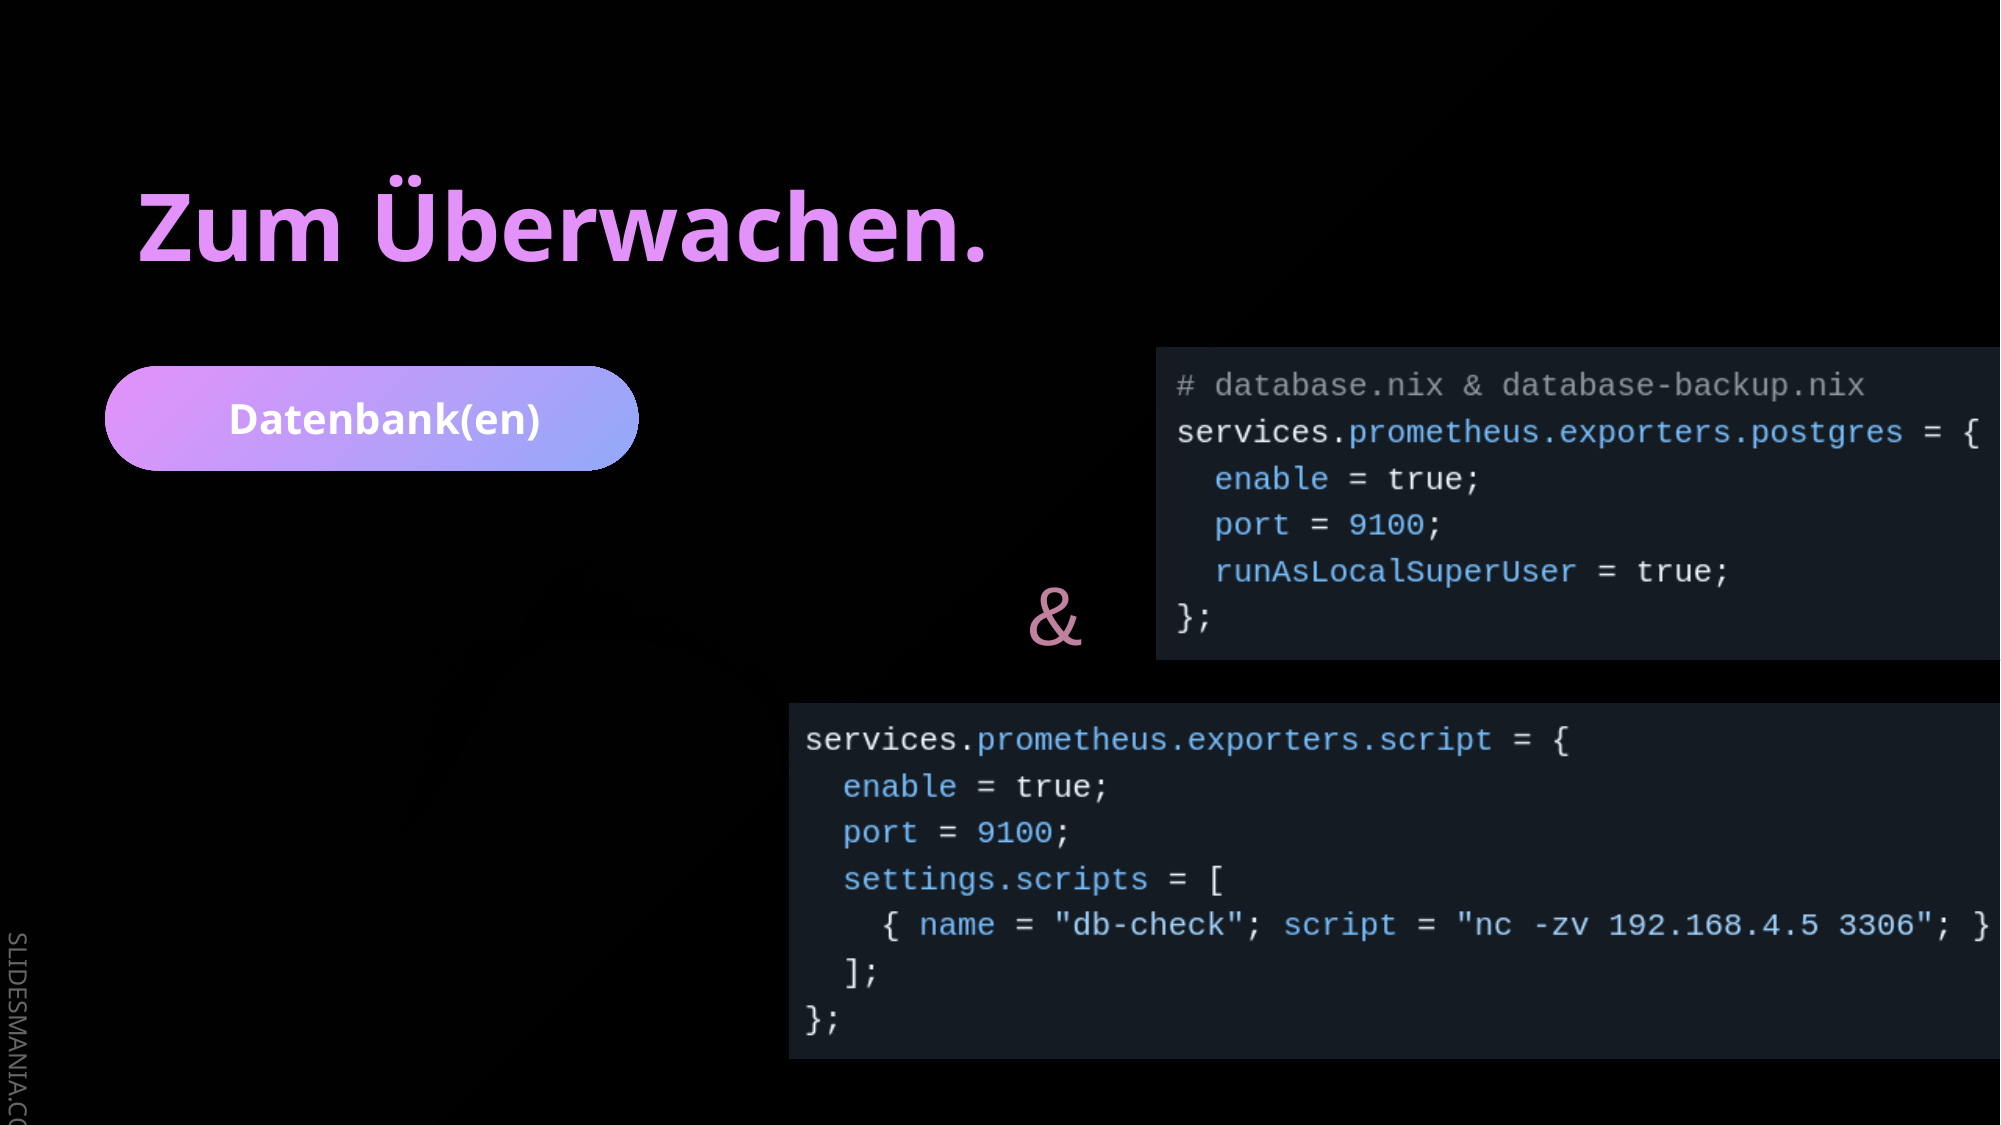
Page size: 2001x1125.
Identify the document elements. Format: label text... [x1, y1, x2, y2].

text_box [136, 466, 608, 471]
picture [789, 703, 2000, 1059]
title Zum Überwachen. [118, 147, 1909, 273]
text_box & [1012, 562, 1088, 671]
text_box [105, 383, 118, 453]
subtitle Datenbank(en) [118, 365, 652, 466]
picture [1156, 347, 2000, 660]
